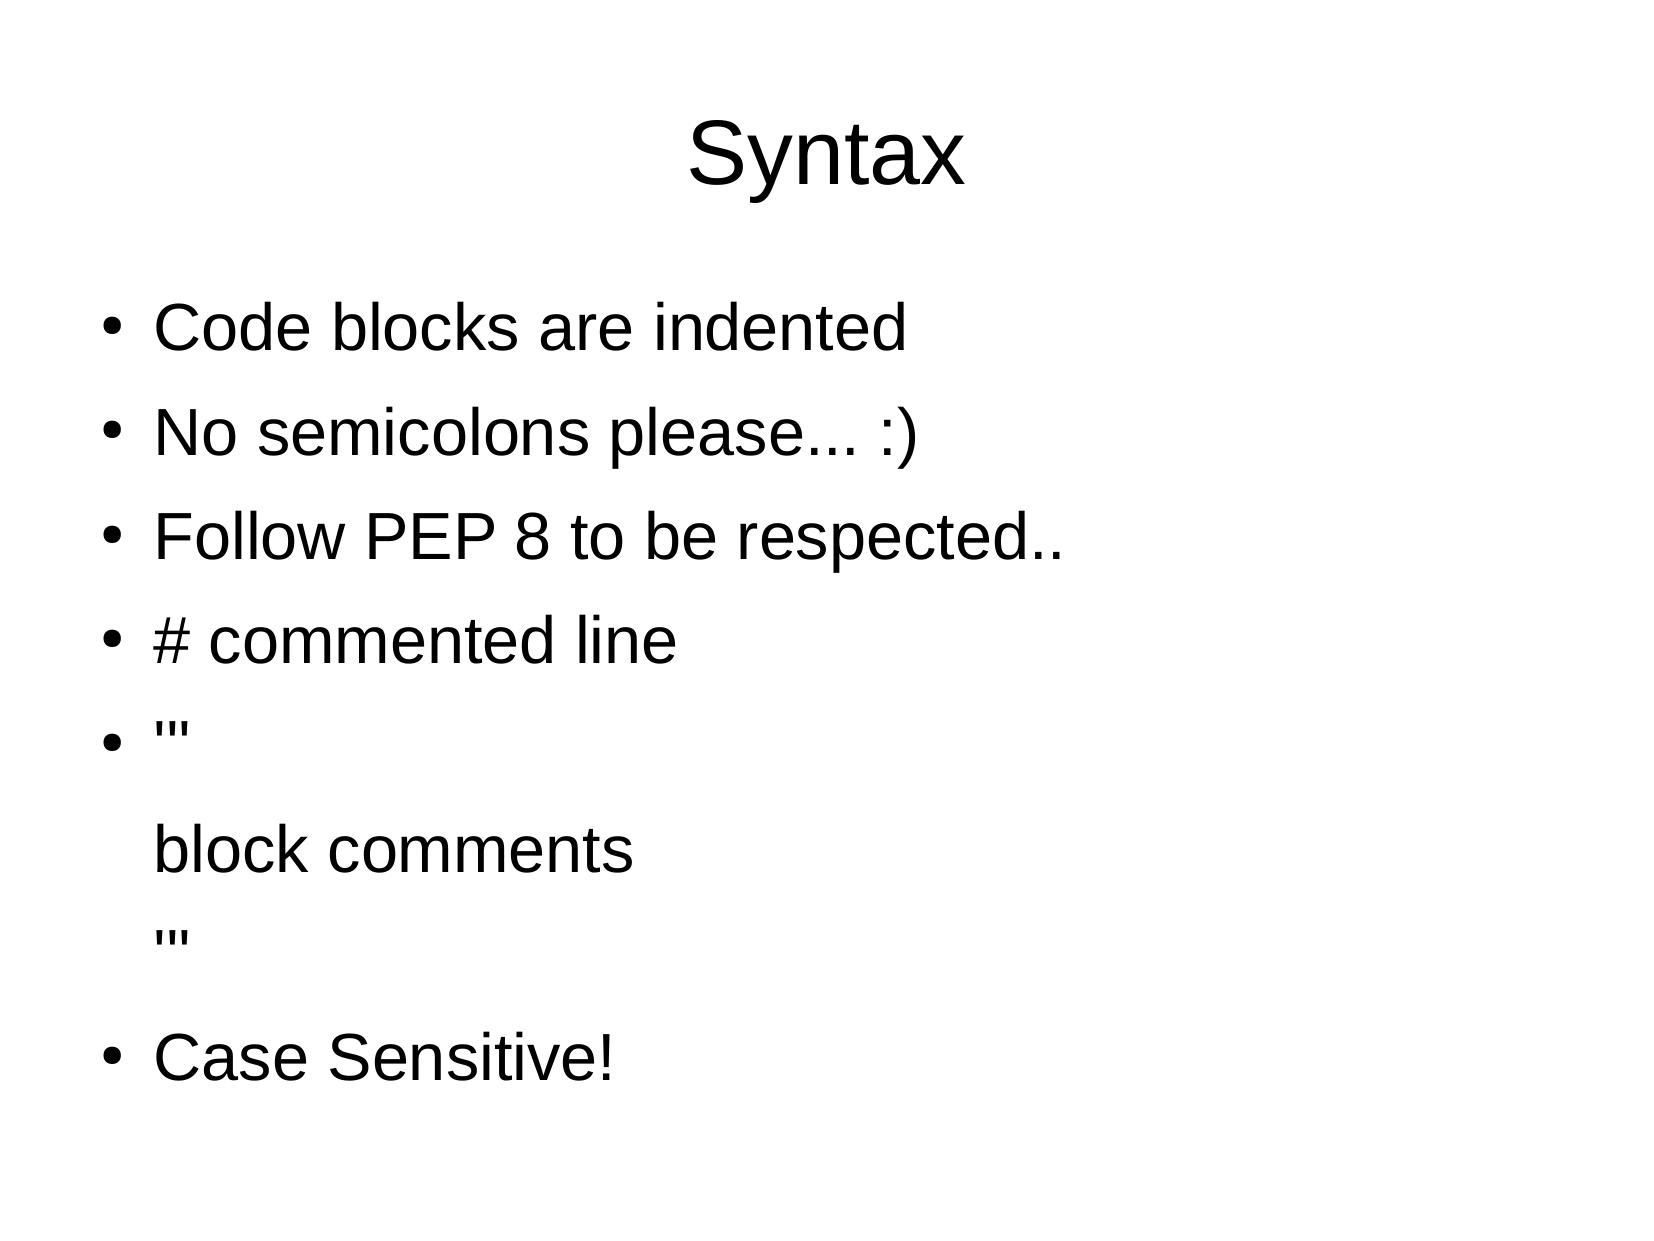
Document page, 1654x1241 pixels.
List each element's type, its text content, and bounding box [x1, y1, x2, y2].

title Syntax [82, 49, 1571, 257]
list Code blocks are indented No semicolons please... :) Follow PEP 8 to be respected.. # commented line ''' block comments ''' Case Sensitive! [82, 290, 1571, 1109]
